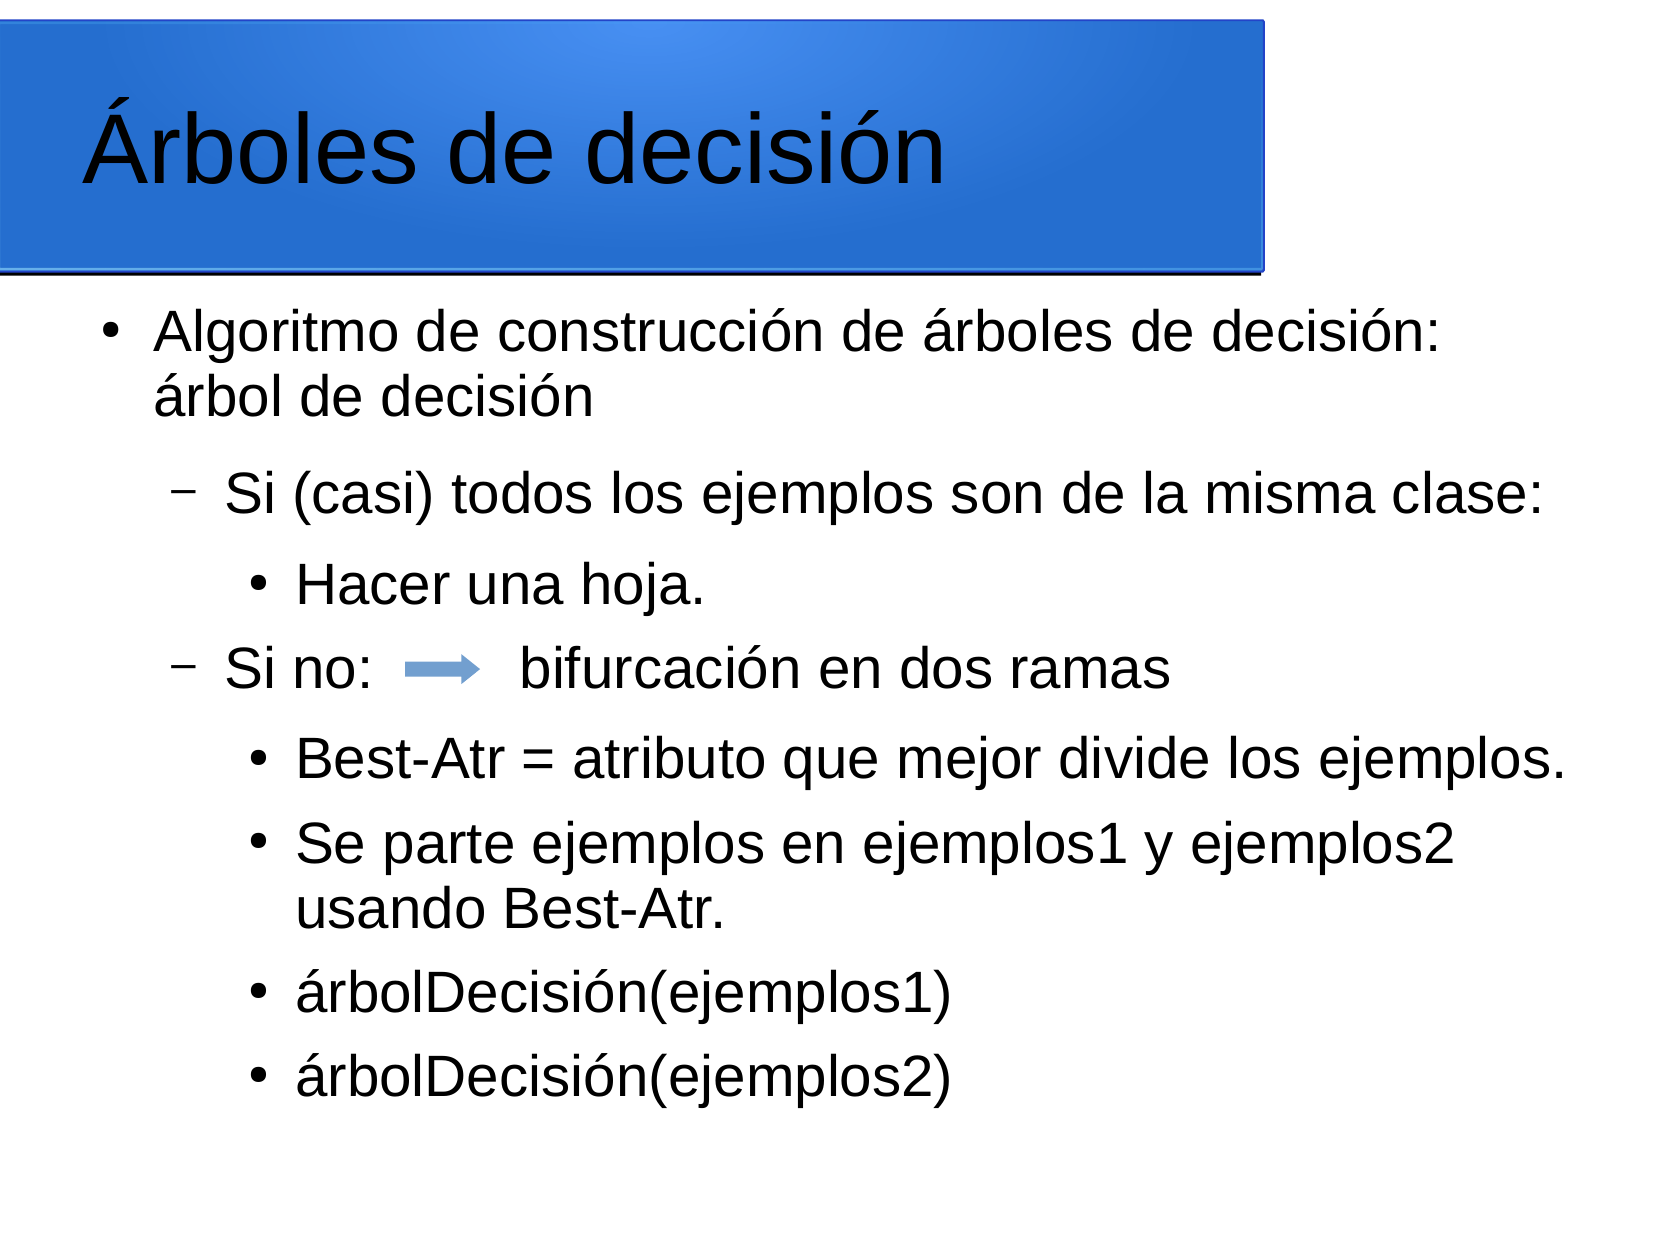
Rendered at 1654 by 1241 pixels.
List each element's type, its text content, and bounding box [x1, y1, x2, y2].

list Algoritmo de construcción de árboles de decisión: árbol de decisión Si (casi) todos los ejemplos son de la misma clase: Hacer una hoja. Si no: bifurcación en dos ramas Best-Atr = atributo que mejor divide los ejemplos. Se parte ejemplos en ejemplos1 y ejemplos2 usando Best-Atr. árbolDecisión(ejemplos1) árbolDecisión(ejemplos2) [82, 299, 1571, 1019]
text_box [405, 654, 481, 685]
title Árboles de decisión [82, 47, 1235, 252]
